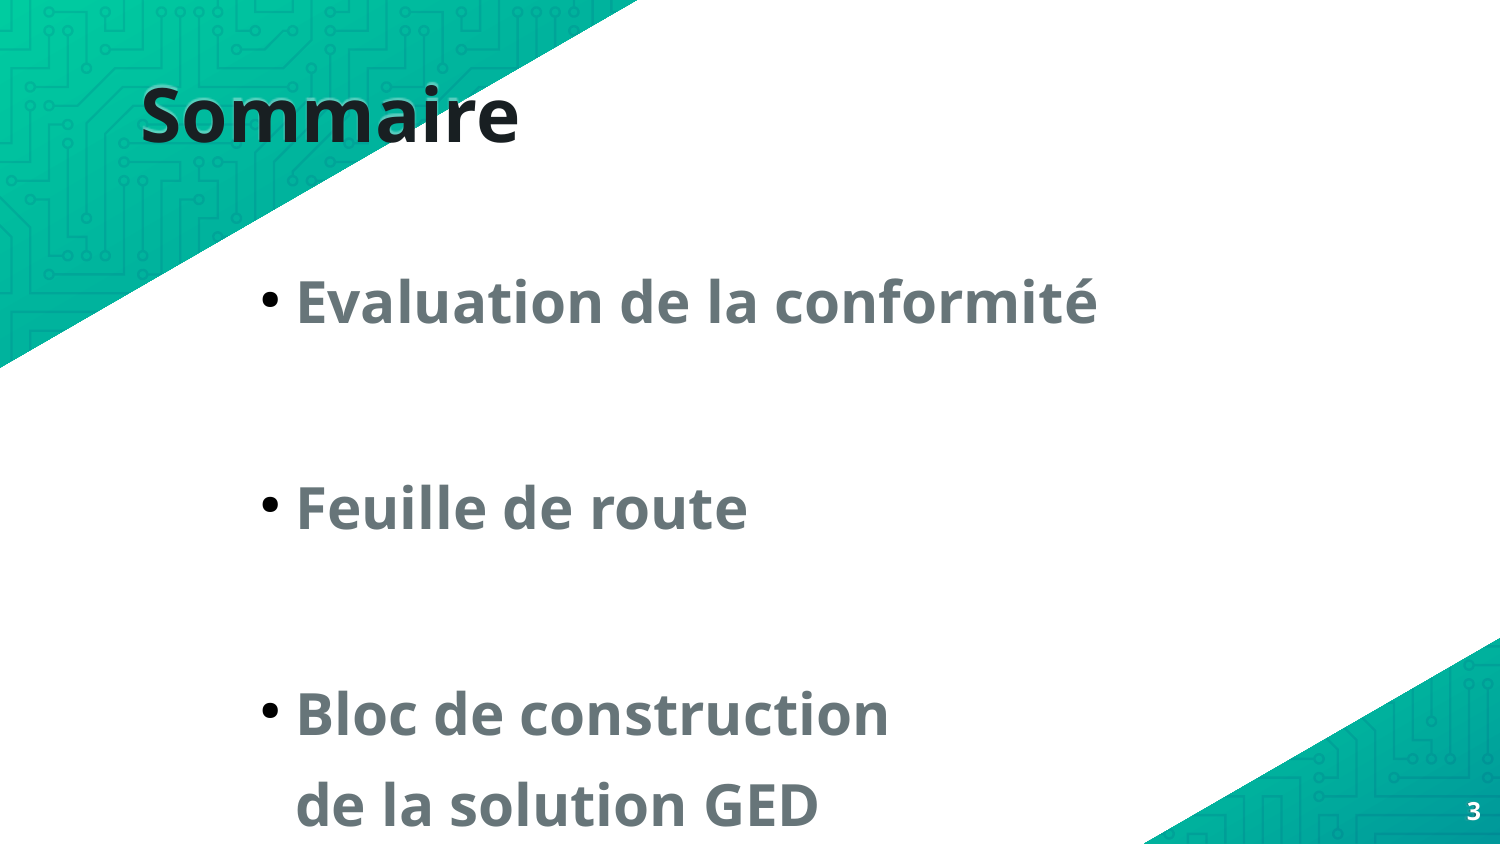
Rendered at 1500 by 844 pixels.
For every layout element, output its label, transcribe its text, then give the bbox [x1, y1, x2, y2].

slide_number <numéro> [1391, 779, 1482, 844]
title Sommaire [140, 78, 1360, 160]
list Evaluation de la conformité Feuille de route Bloc de construction de la solution GED [259, 249, 1371, 764]
